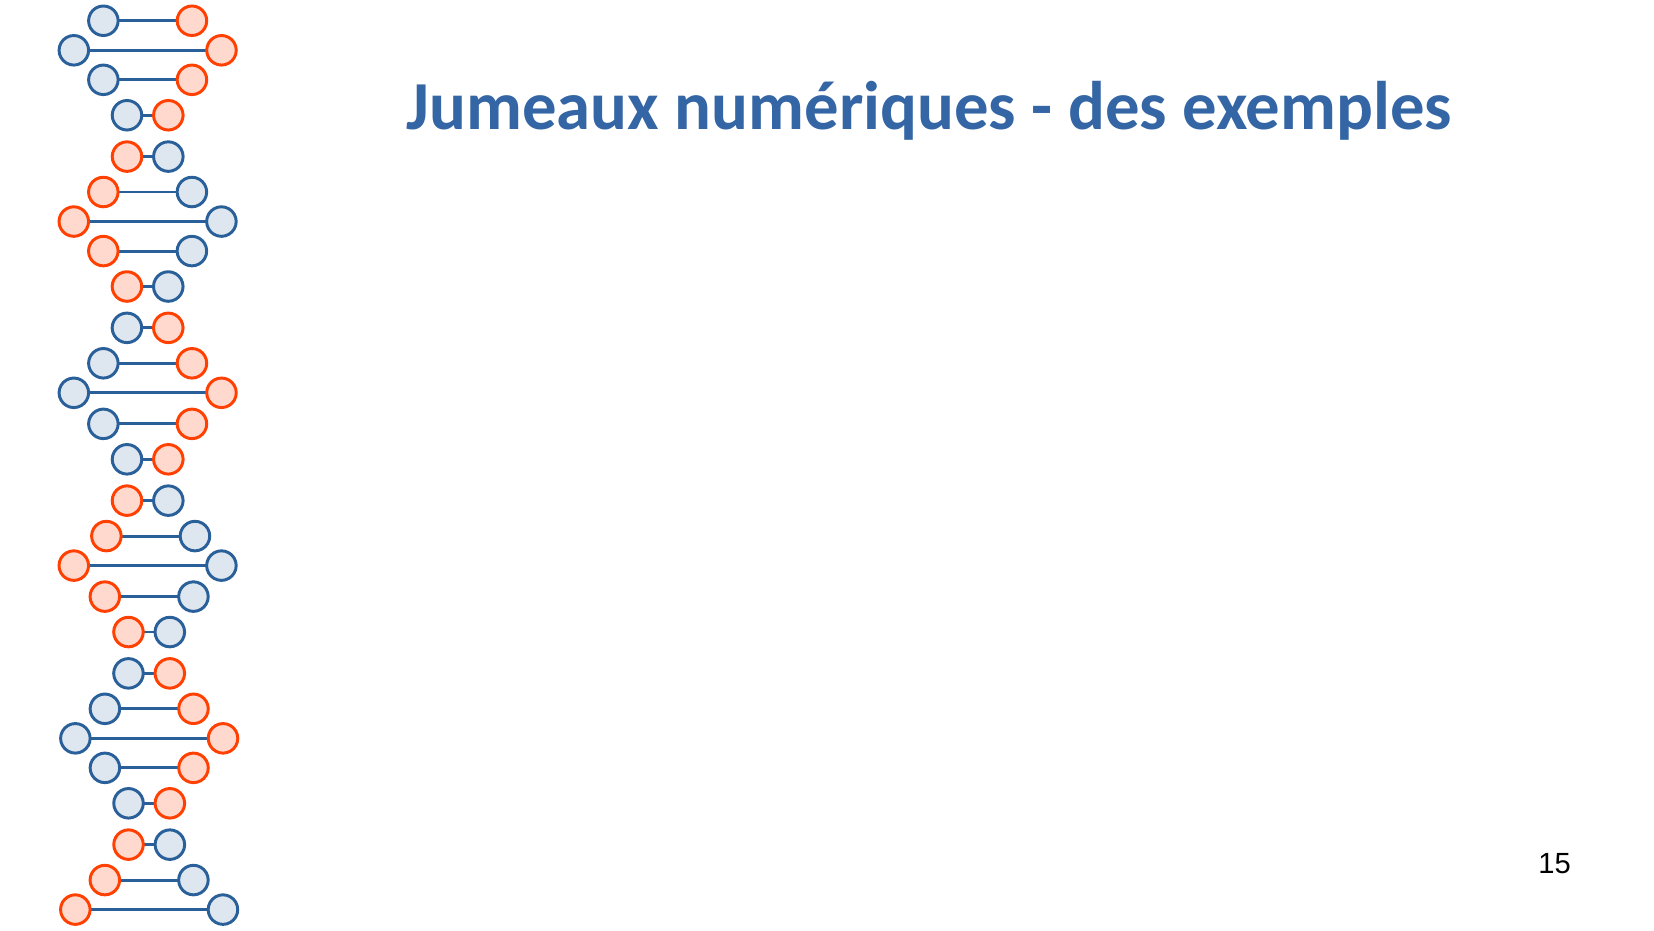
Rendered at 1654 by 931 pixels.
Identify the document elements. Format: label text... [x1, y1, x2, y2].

title Jumeaux numériques - des exemples [265, 35, 1595, 189]
